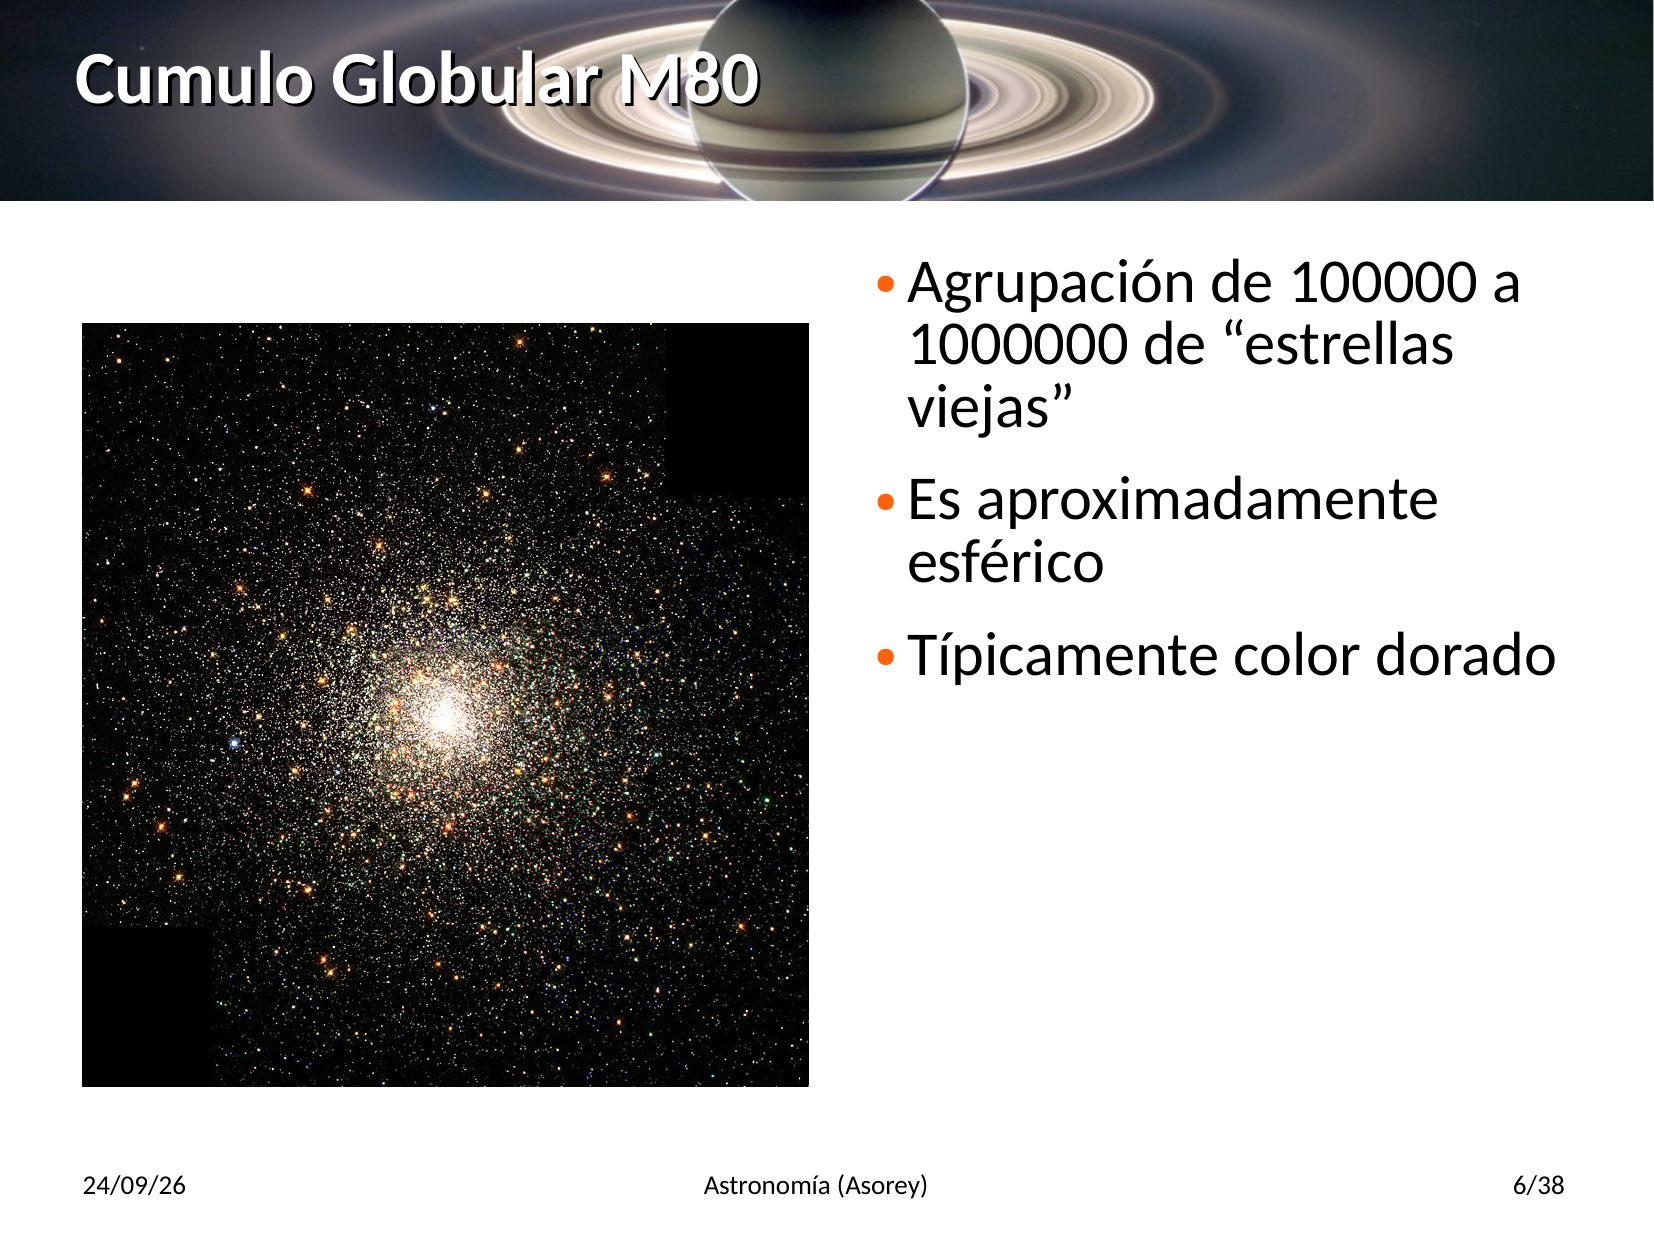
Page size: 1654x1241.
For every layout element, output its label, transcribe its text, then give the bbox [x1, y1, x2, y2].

list Agrupación de 100000 a 1000000 de “estrellas viejas” Es aproximadamente esférico Típicamente color dorado [845, 255, 1572, 1156]
title Cumulo Globular M80 [75, 19, 1564, 151]
picture [82, 323, 809, 1087]
picture [0, 0, 1654, 201]
